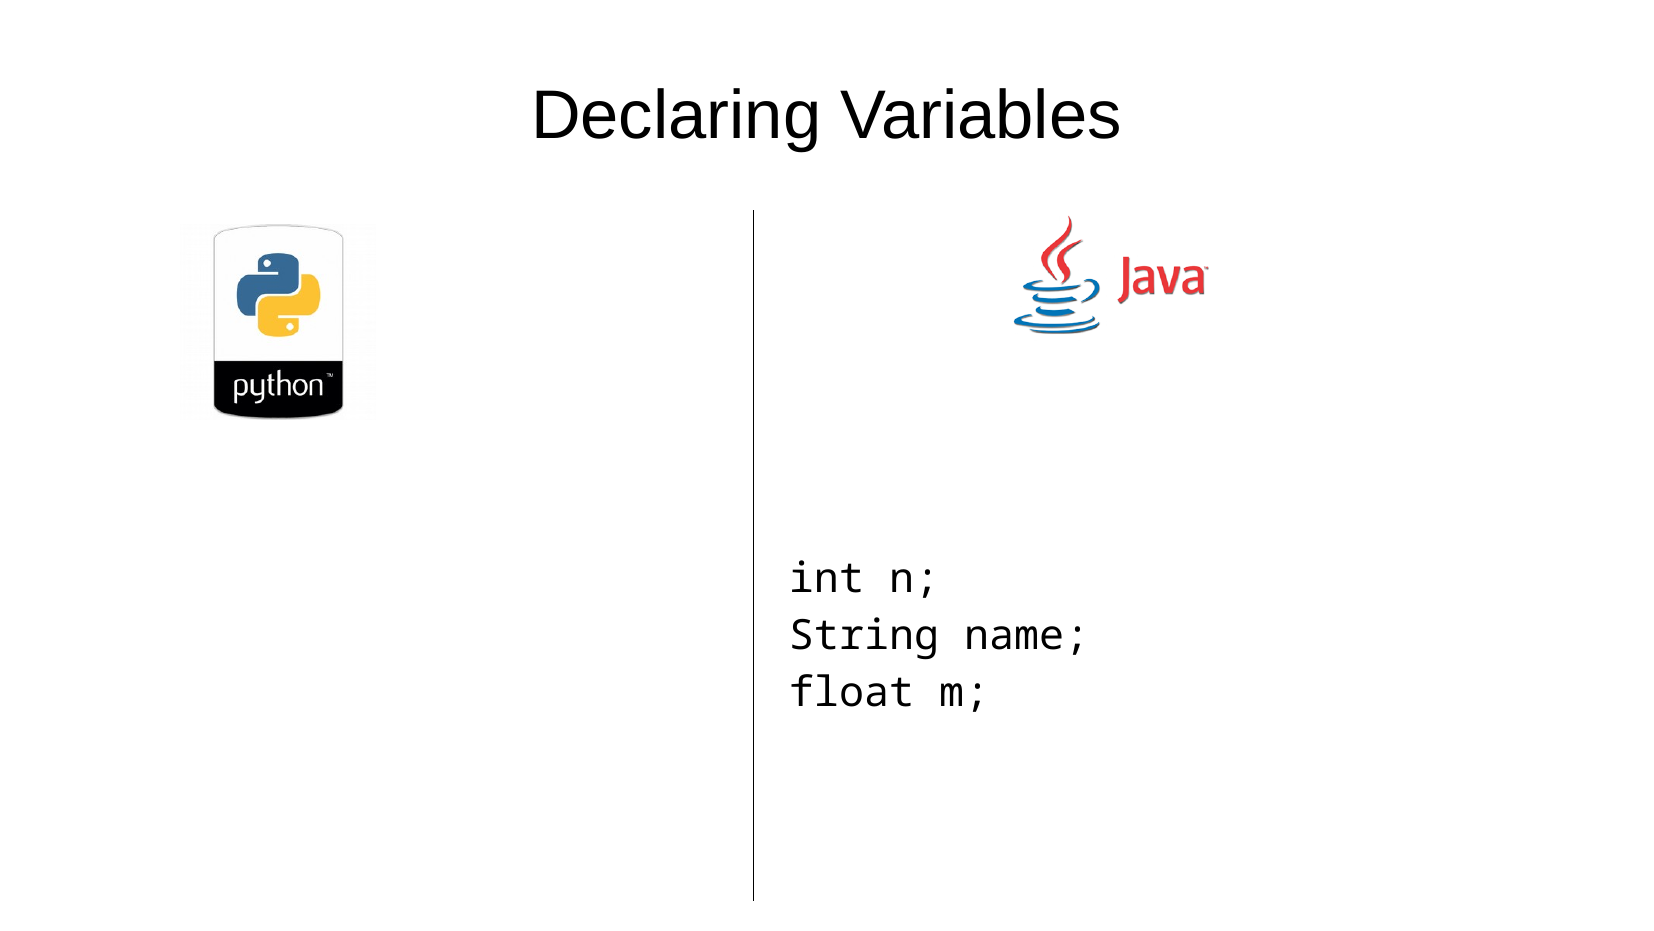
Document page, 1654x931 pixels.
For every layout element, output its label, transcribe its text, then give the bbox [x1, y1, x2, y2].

picture [180, 224, 376, 421]
picture [1005, 204, 1216, 346]
text_box int n; String name; float m; [774, 540, 1654, 701]
title Declaring Variables [82, 37, 1571, 193]
